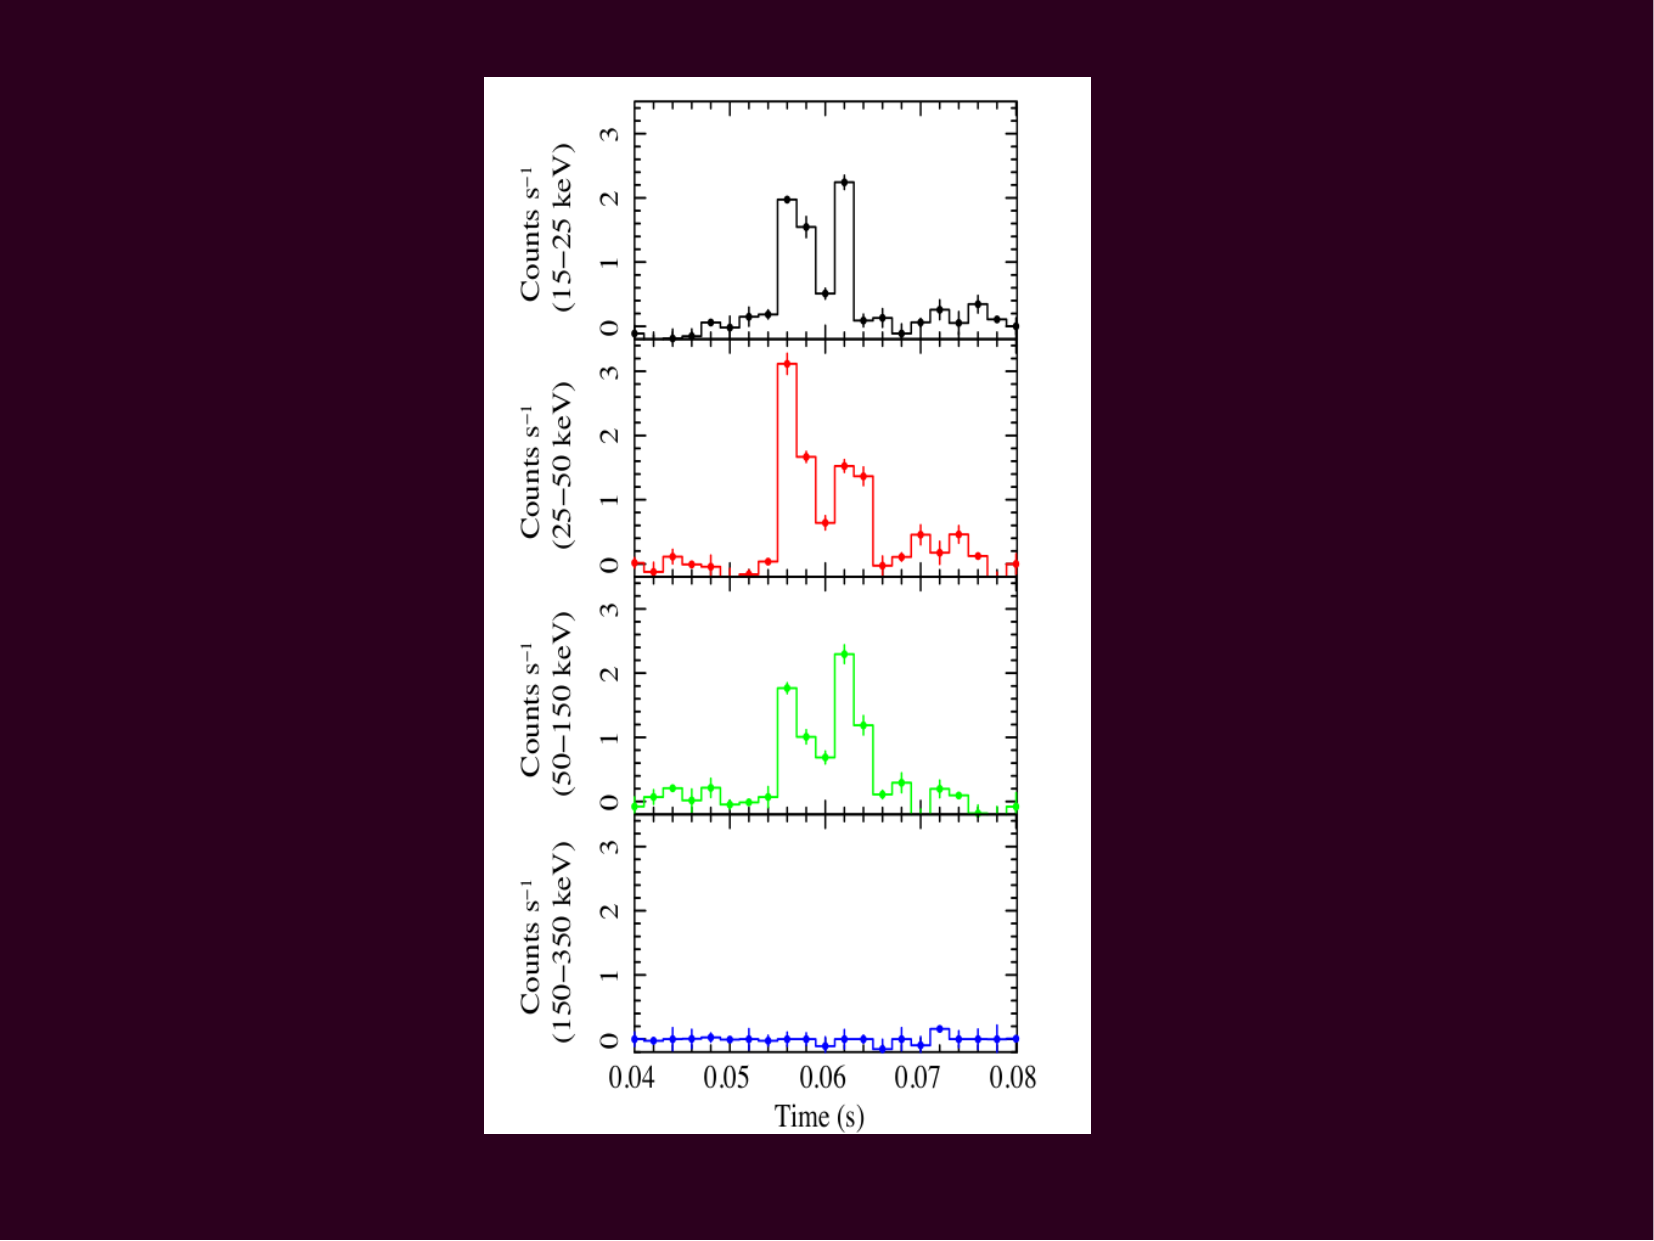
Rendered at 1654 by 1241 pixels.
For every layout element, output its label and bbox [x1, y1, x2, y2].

picture [484, 77, 1091, 1134]
